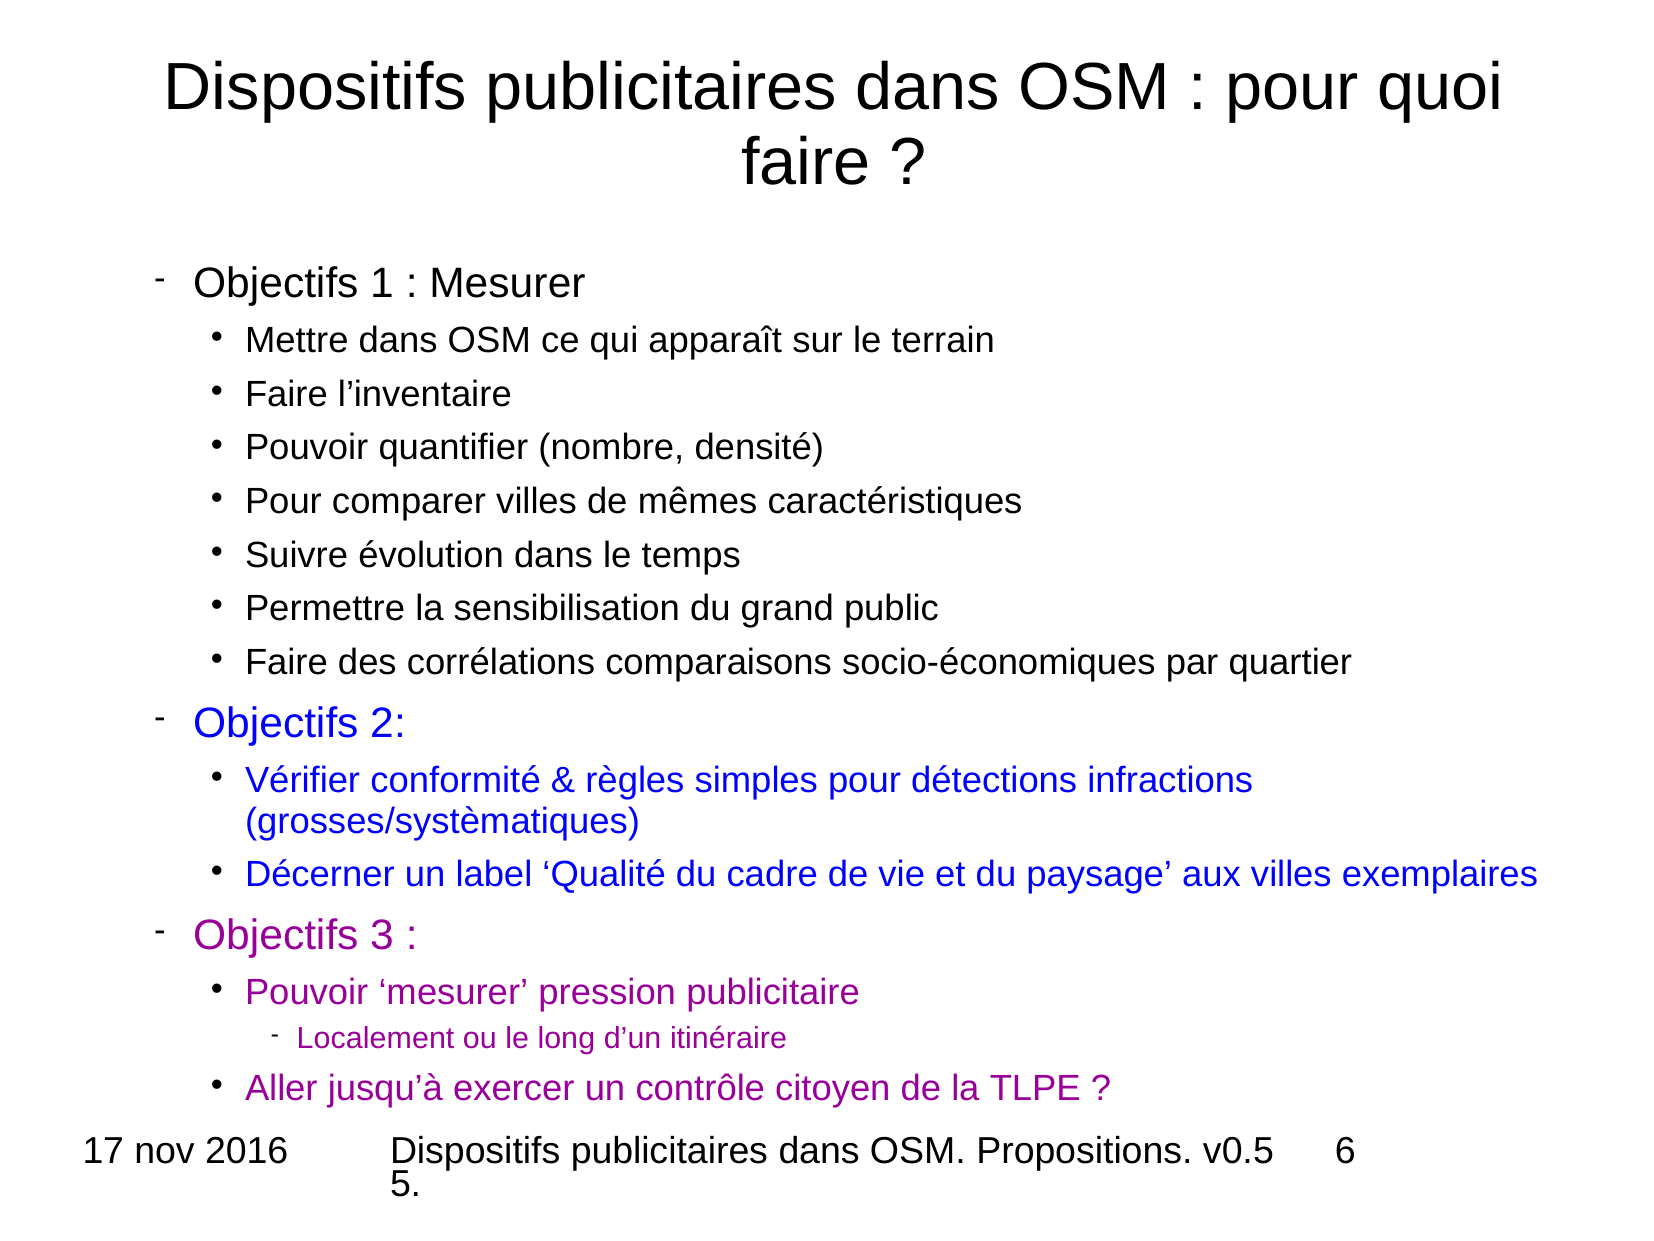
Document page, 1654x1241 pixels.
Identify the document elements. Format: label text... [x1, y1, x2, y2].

list Objectifs 1 : Mesurer Mettre dans OSM ce qui apparaît sur le terrain Faire l’inventaire Pouvoir quantifier (nombre, densité) Pour comparer villes de mêmes caractéristiques Suivre évolution dans le temps Permettre la sensibilisation du grand public Faire des corrélations comparaisons socio-économiques par quartier Objectifs 2: Vérifier conformité & règles simples pour détections infractions (grosses/systèmatiques) Décerner un label ‘Qualité du cadre de vie et du paysage’ aux villes exemplaires Objectifs 3 : Pouvoir ‘mesurer’ pression publicitaire Localement ou le long d’un itinéraire Aller jusqu’à exercer un contrôle citoyen de la TLPE ? [90, 179, 1579, 1110]
title Dispositifs publicitaires dans OSM : pour quoi faire ? [90, 19, 1579, 179]
